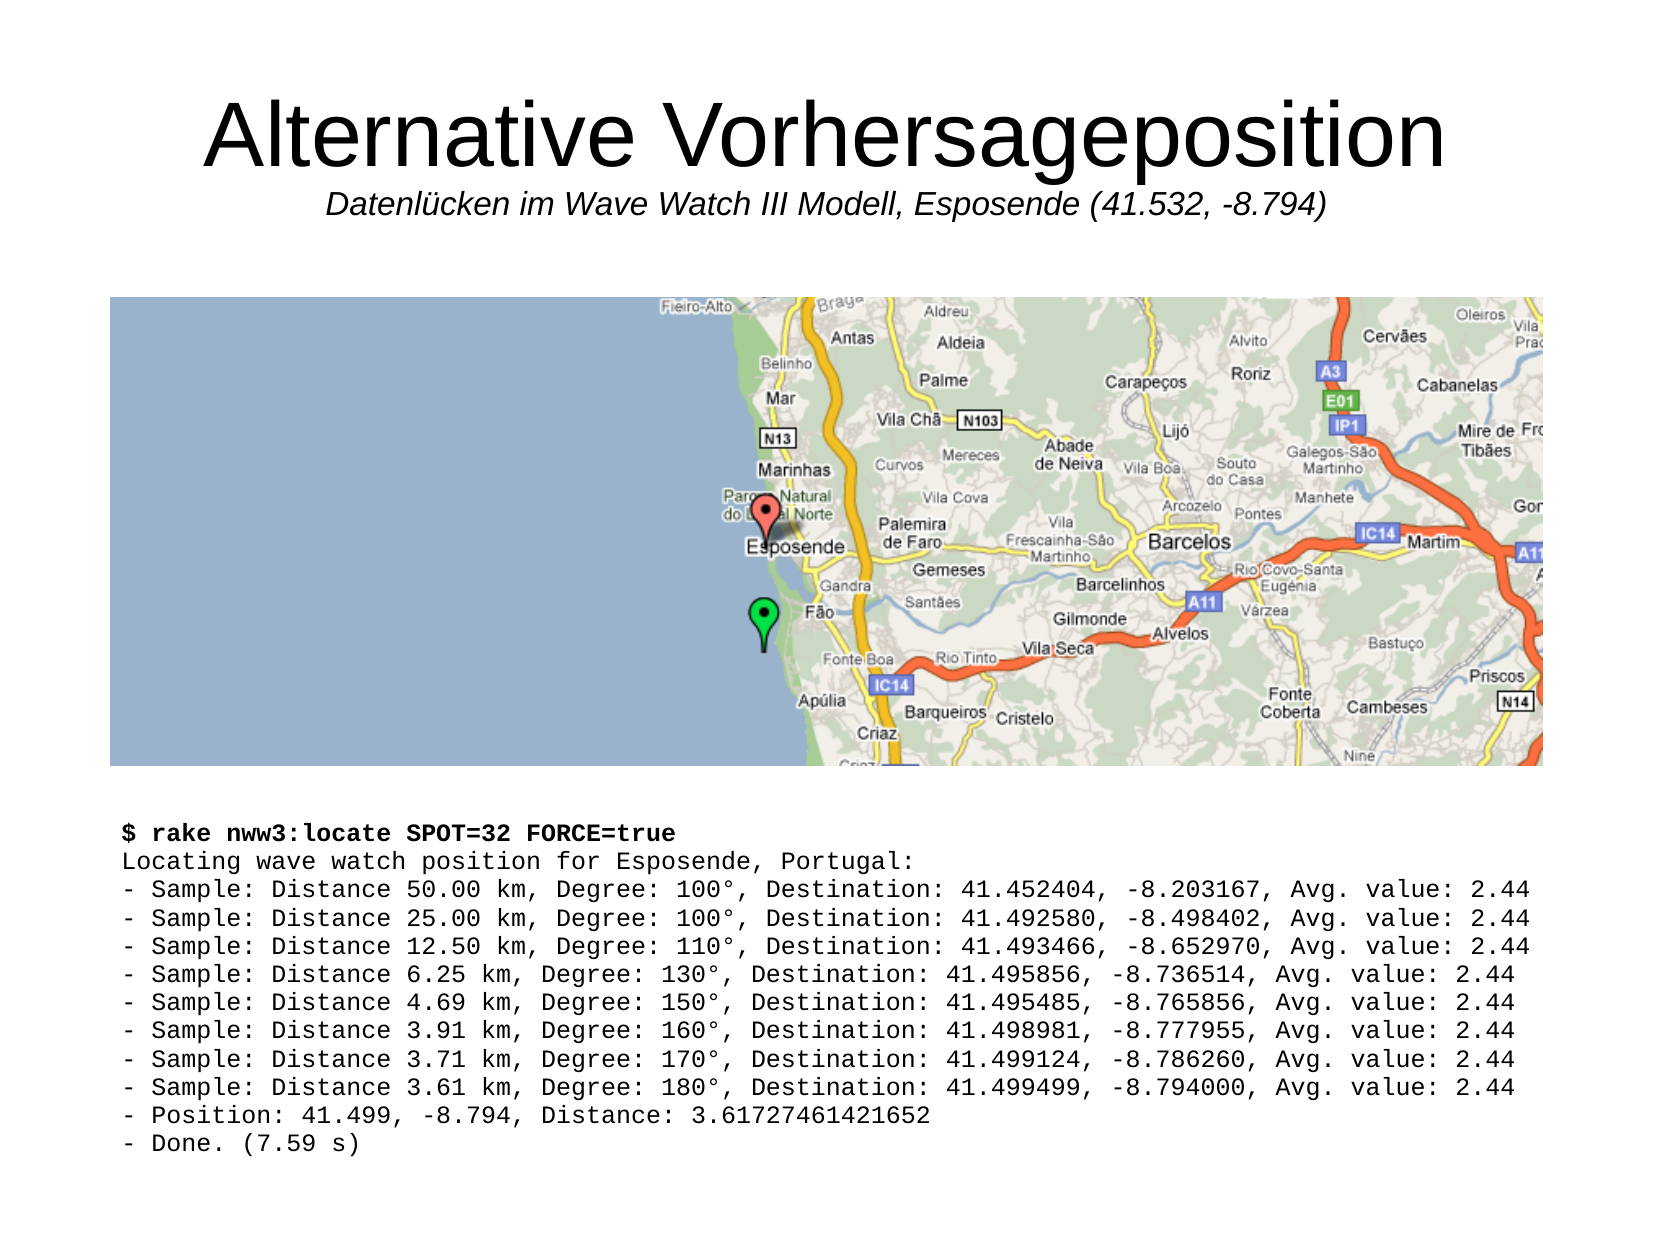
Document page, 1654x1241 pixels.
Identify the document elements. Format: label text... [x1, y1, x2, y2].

text_box $ rake nww3:locate SPOT=32 FORCE=true Locating wave watch position for Esposende, Portugal: - Sample: Distance 50.00 km, Degree: 100°, Destination: 41.452404, -8.203167, Avg. value: 2.44 - Sample: Distance 25.00 km, Degree: 100°, Destination: 41.492580, -8.498402, Avg. value: 2.44 - Sample: Distance 12.50 km, Degree: 110°, Destination: 41.493466, -8.652970, Avg. value: 2.44 - Sample: Distance 6.25 km, Degree: 130°, Destination: 41.495856, -8.736514, Avg. value: 2.44 - Sample: Distance 4.69 km, Degree: 150°, Destination: 41.495485, -8.765856, Avg. value: 2.44 - Sample: Distance 3.91 km, Degree: 160°, Destination: 41.498981, -8.777955, Avg. value: 2.44 - Sample: Distance 3.71 km, Degree: 170°, Destination: 41.499124, -8.786260, Avg. value: 2.44 - Sample: Distance 3.61 km, Degree: 180°, Destination: 41.499499, -8.794000, Avg. value: 2.44 - Position: 41.499, -8.794, Distance: 3.61727461421652 - Done. (7.59 s) [106, 813, 1547, 1196]
picture [110, 297, 1543, 766]
title Alternative Vorhersageposition Datenlücken im Wave Watch III Modell, Esposende (41.532, -8.794) [82, 56, 1571, 250]
